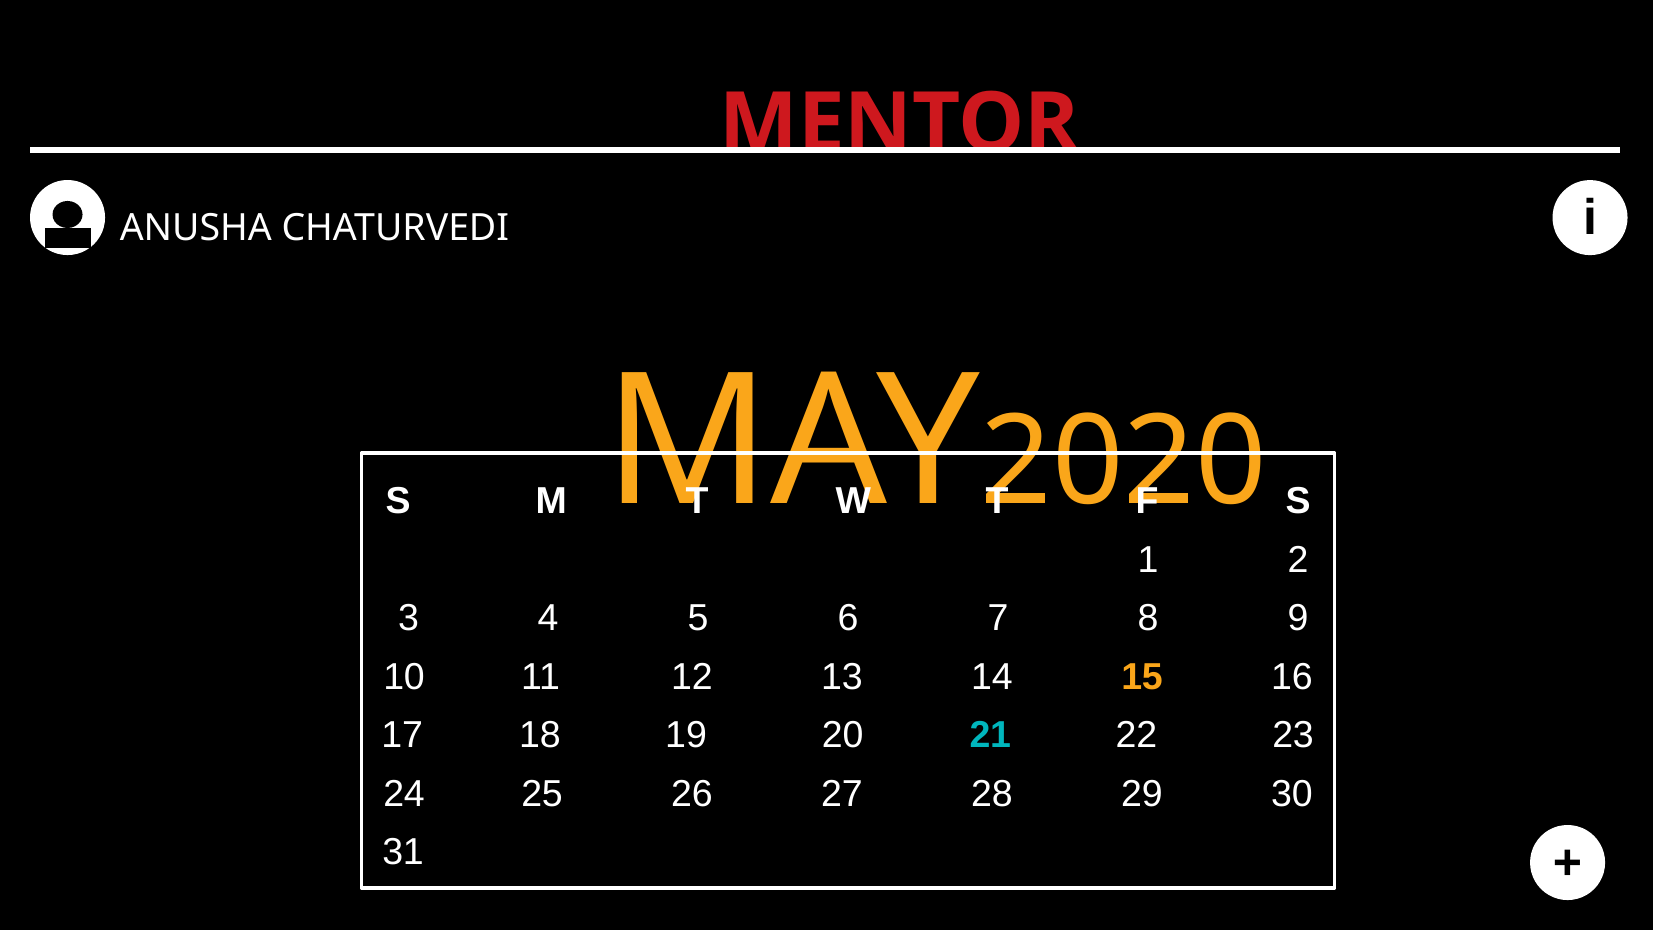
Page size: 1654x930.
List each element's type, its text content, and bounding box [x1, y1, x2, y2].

text_box 17 18 19 20 21 22 23 [366, 706, 1330, 764]
text_box S M T W T F S [370, 472, 1326, 530]
text_box MAY2020 [589, 300, 1064, 451]
text_box i [1552, 180, 1628, 256]
text_box 10 11 12 13 14 15 16 [368, 648, 1328, 705]
text_box 3 4 5 6 7 8 9 [372, 589, 1324, 647]
text_box [30, 180, 105, 256]
text_box 1 2 [372, 531, 1324, 588]
text_box MAY2020 [589, 455, 1064, 472]
text_box 31 [367, 823, 439, 881]
text_box MENTOR [705, 55, 948, 147]
text_box ANUSHA CHATURVEDI [105, 193, 394, 246]
text_box 24 25 26 27 28 29 30 [368, 765, 1328, 822]
text_box + [1530, 825, 1606, 901]
